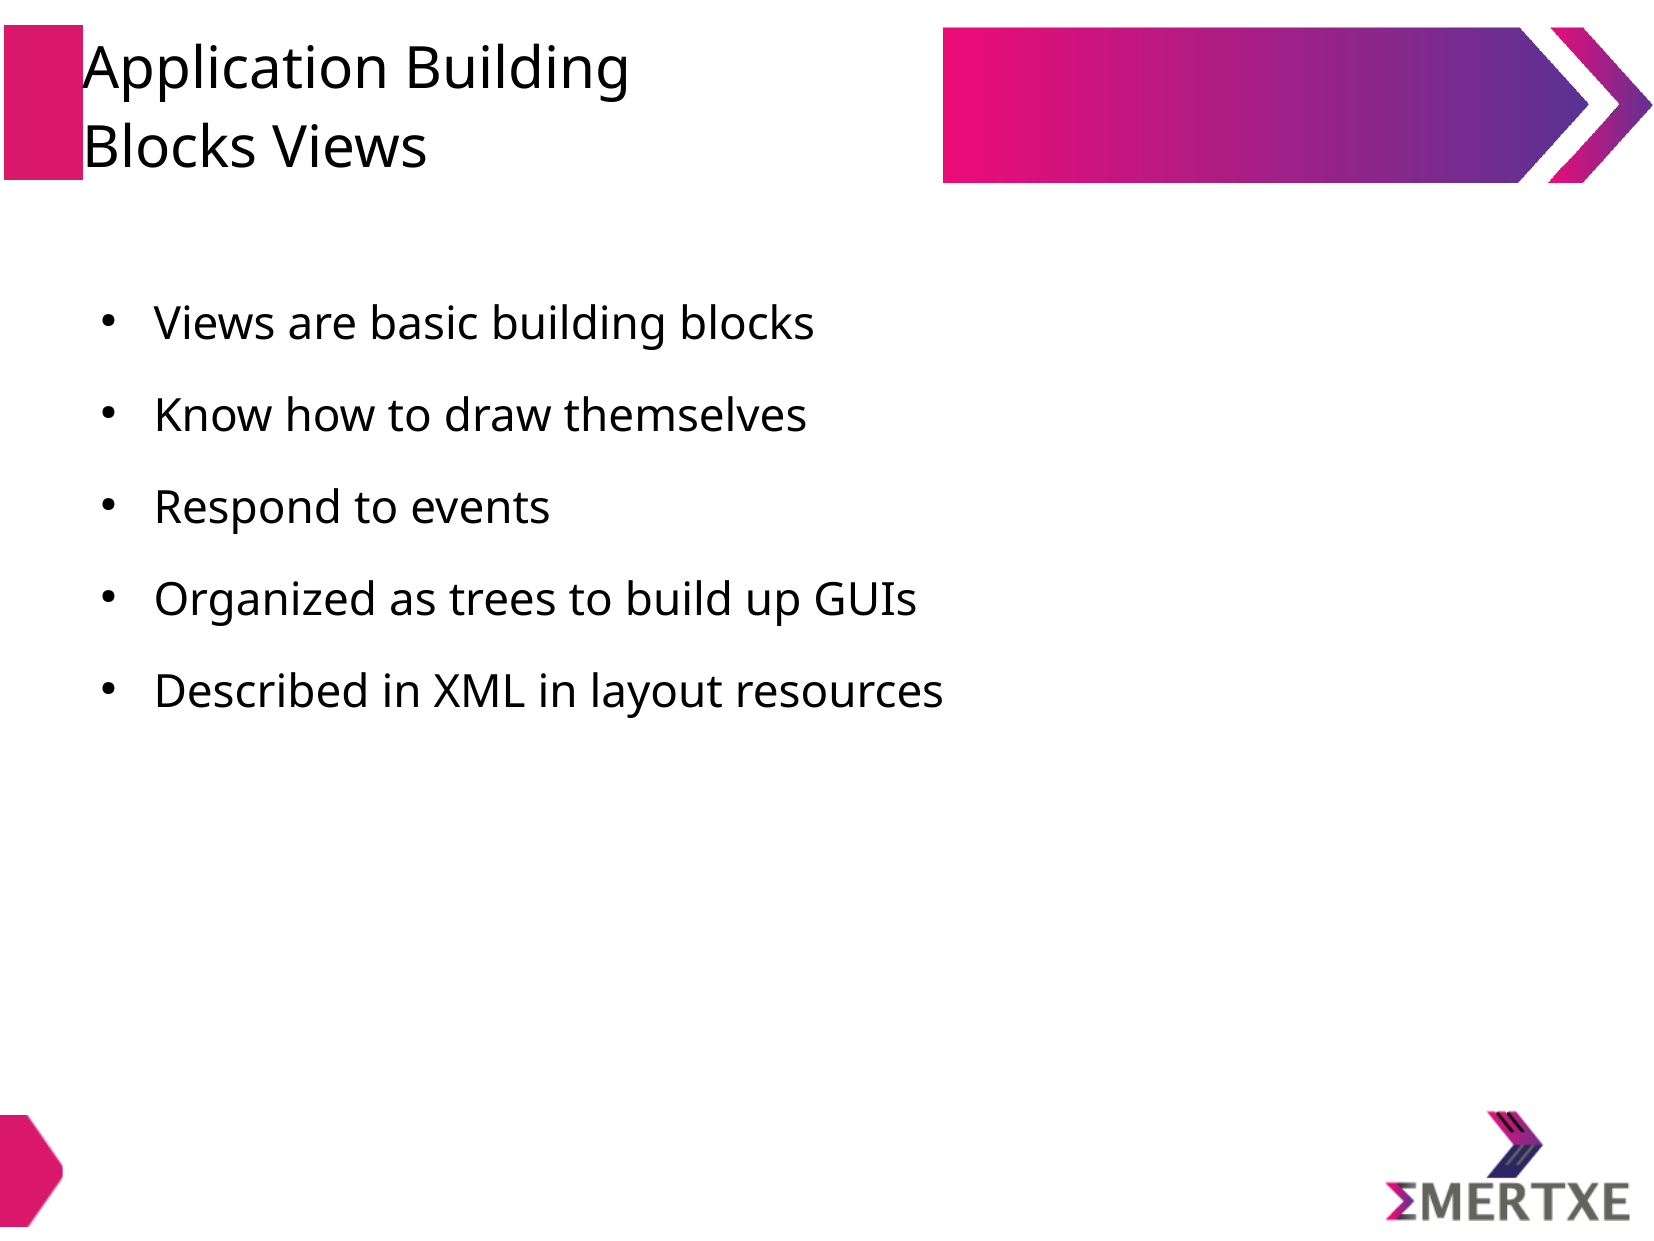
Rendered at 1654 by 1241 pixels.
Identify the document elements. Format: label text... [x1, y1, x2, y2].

picture [1571, 27, 1653, 183]
title Application Building Blocks Views [82, 2, 1571, 210]
picture [1385, 1107, 1631, 1221]
list Views are basic building blocks Know how to draw themselves Respond to events Organized as trees to build up GUIs Described in XML in layout resources [82, 290, 1571, 1010]
